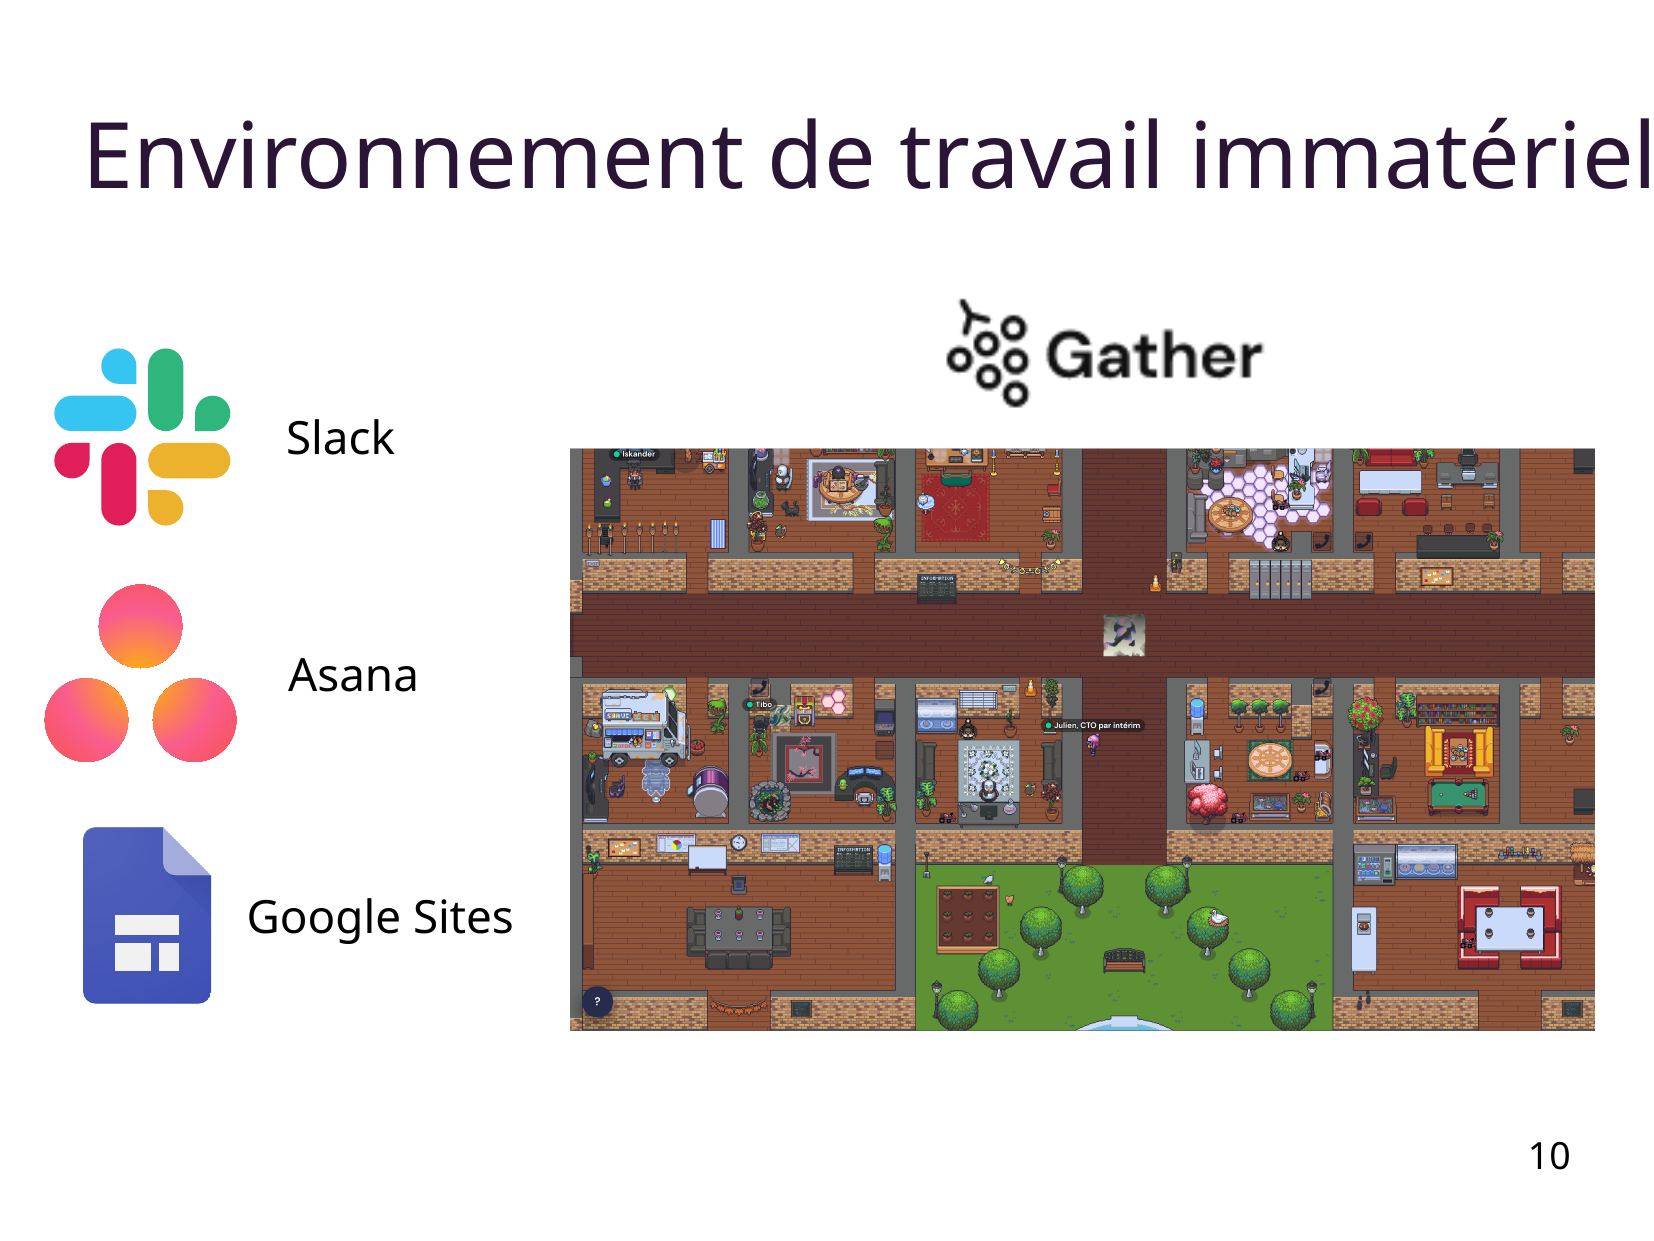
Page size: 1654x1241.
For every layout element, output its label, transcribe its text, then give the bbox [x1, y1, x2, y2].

title Environnement de travail immatériel [82, 49, 1654, 257]
picture [44, 584, 237, 762]
picture [570, 448, 1595, 1031]
picture [54, 348, 231, 526]
picture [82, 826, 212, 1004]
picture [921, 265, 1300, 443]
